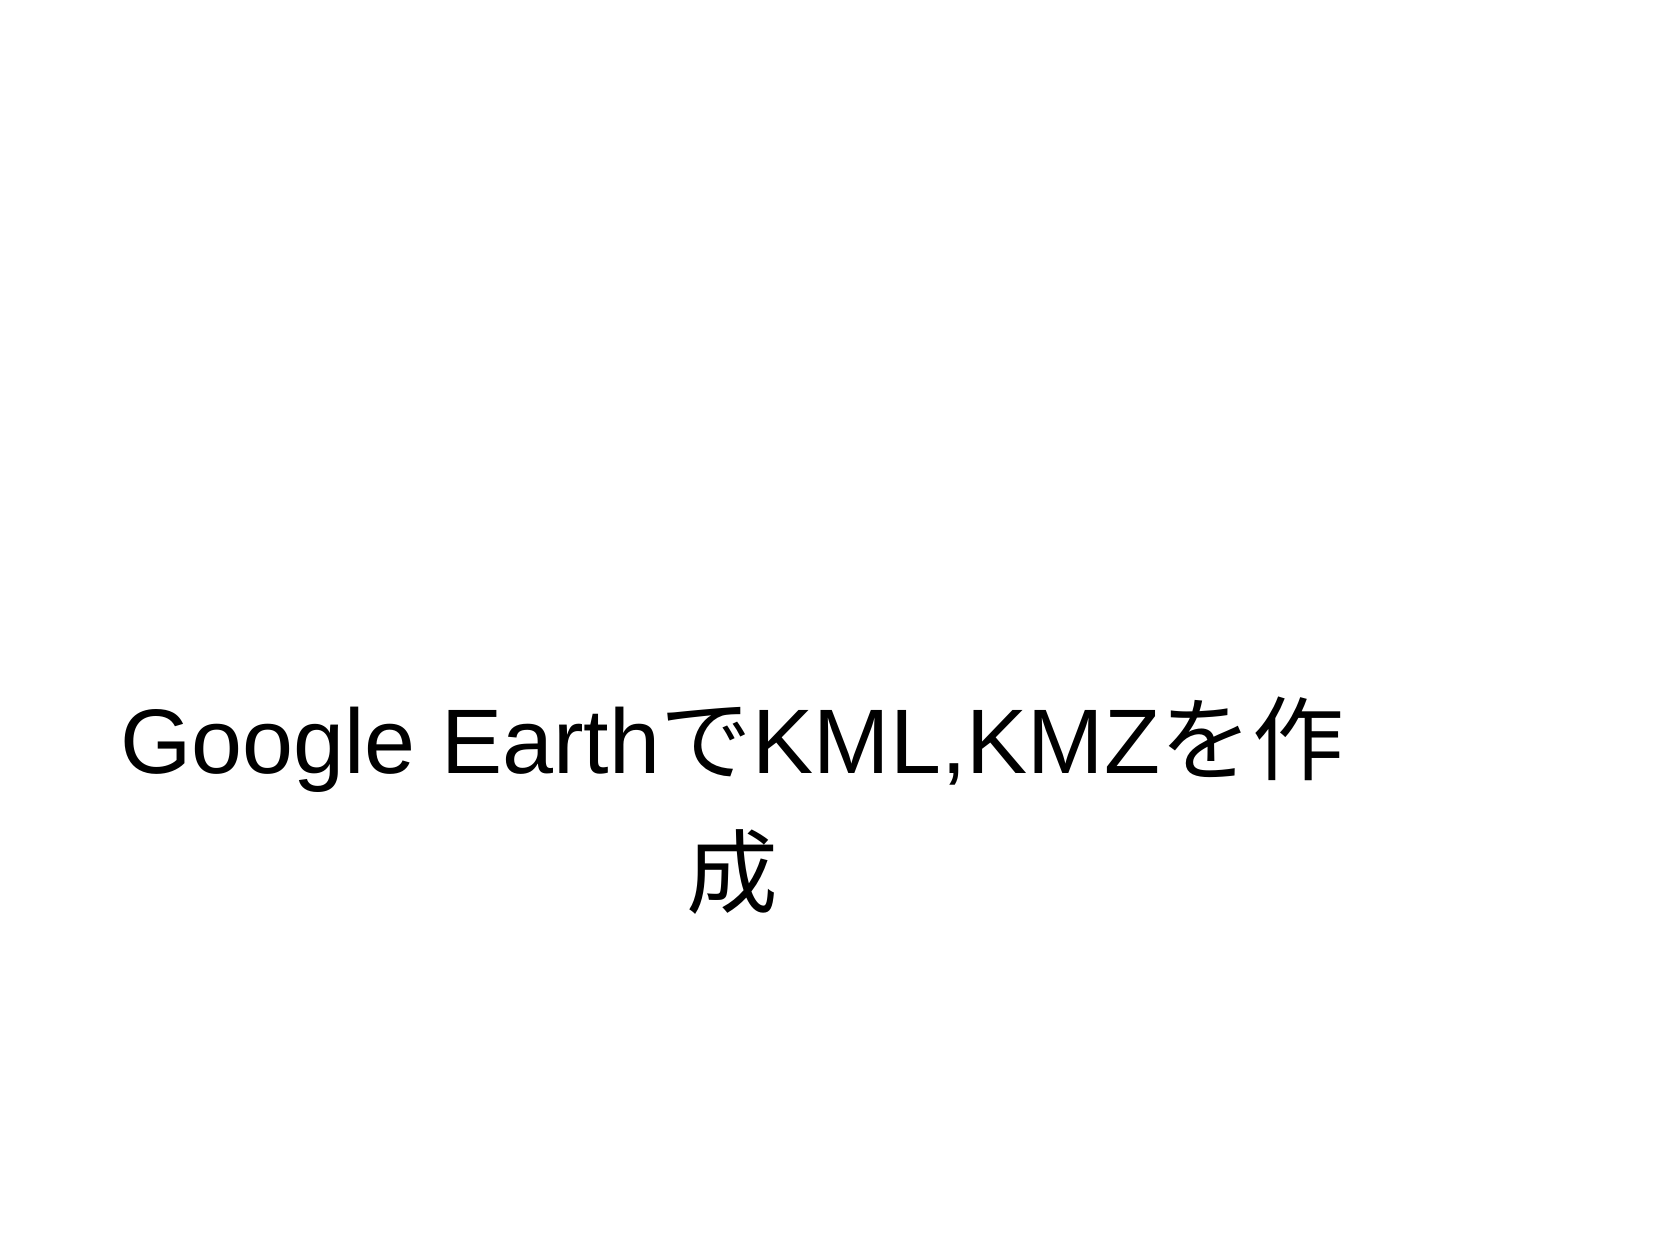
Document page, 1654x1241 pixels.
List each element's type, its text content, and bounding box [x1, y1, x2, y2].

title Google EarthでKML,KMZを作成 [82, 696, 1382, 904]
